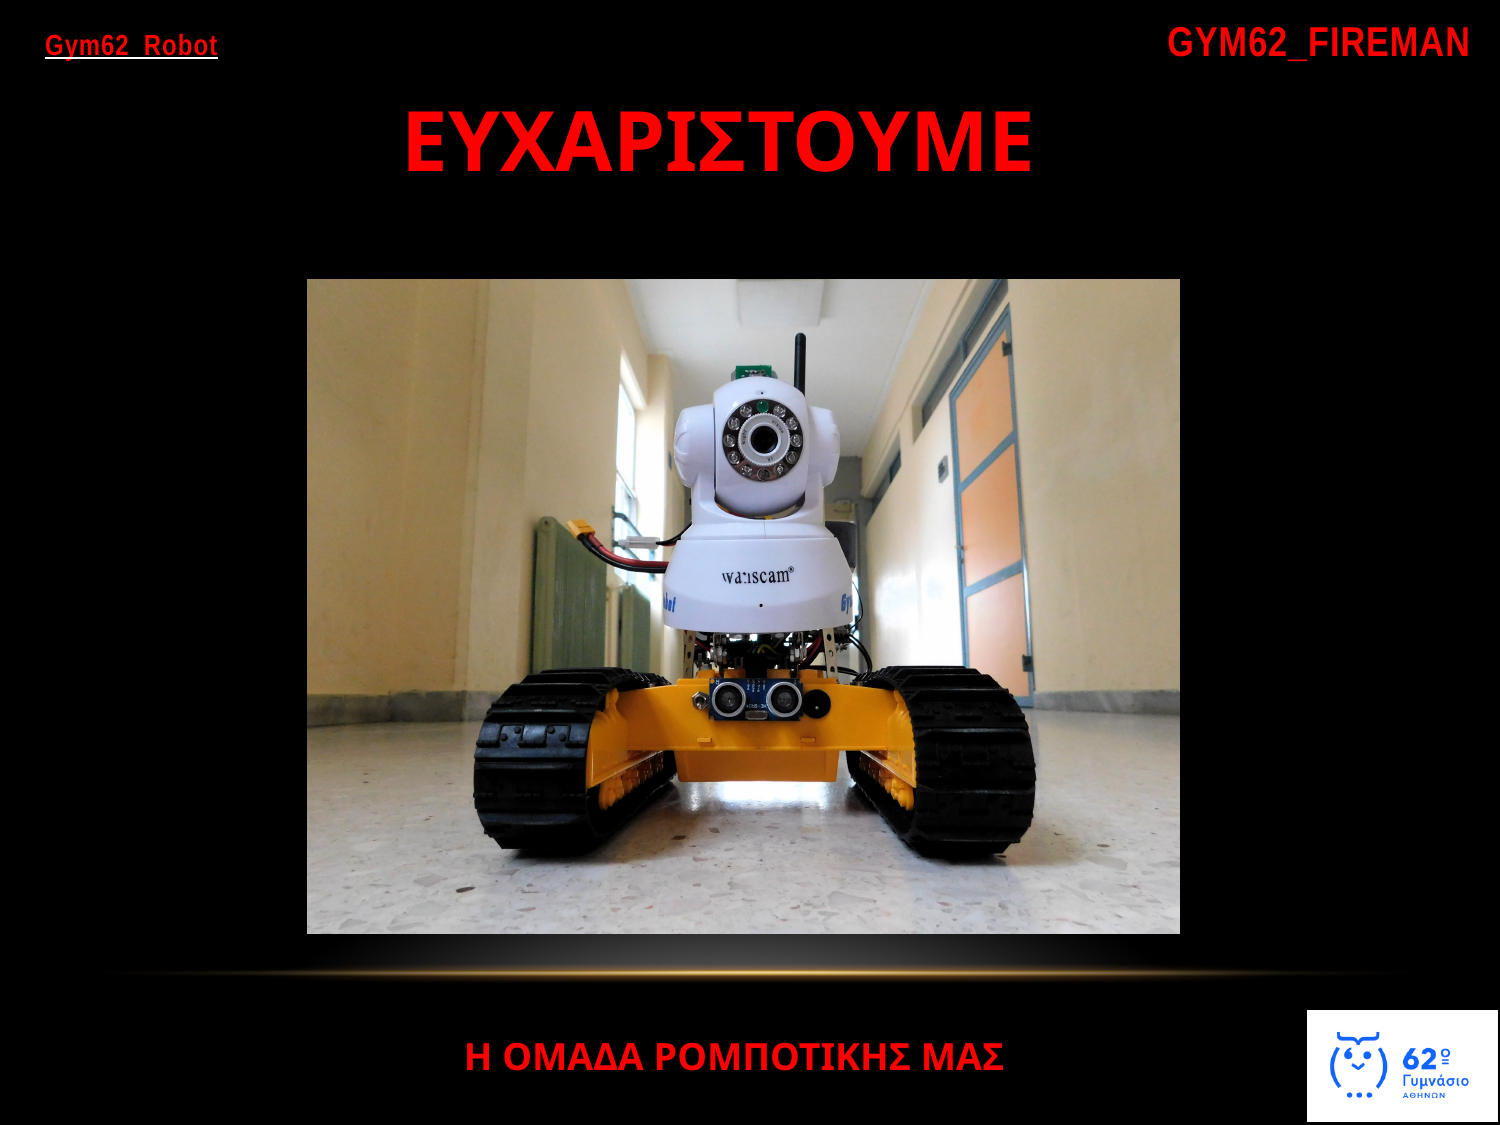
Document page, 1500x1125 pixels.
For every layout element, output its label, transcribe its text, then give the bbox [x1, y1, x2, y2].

text_box Η ΟΜΑΔΑ ΡΟΜΠΟΤΙΚΗΣ ΜΑΣ [324, 1025, 1144, 1085]
text_box ΕΥΧΑΡΙΣΤΟΥΜΕ [237, 80, 1200, 196]
text_box Gym62_Robot [24, 6, 238, 69]
picture [0, 0, 1500, 1125]
text_box Gym62_FireMan [1143, 9, 1494, 73]
